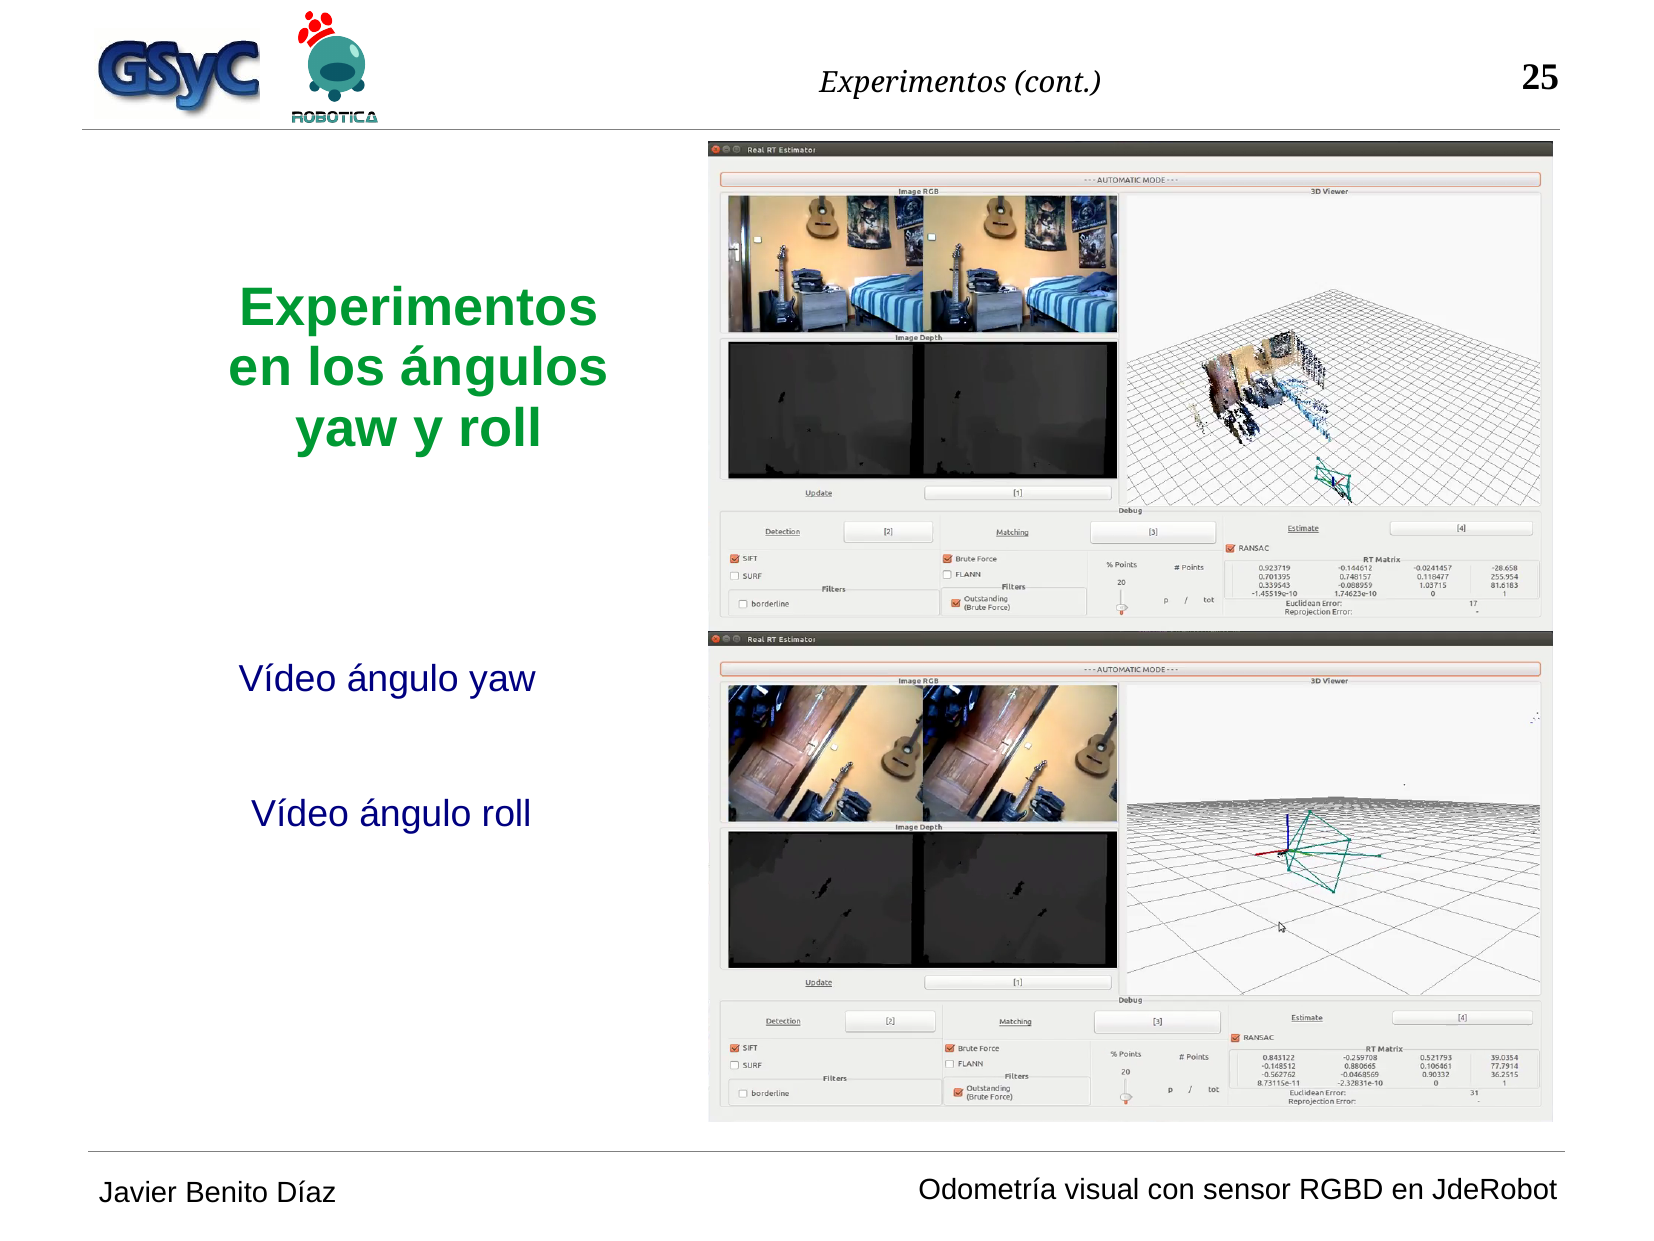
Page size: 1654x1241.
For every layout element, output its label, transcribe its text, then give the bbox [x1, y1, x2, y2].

title Experimentos en los ángulos yaw y roll [0, 273, 708, 563]
picture [94, 28, 260, 119]
picture [708, 141, 1553, 1123]
picture [292, 11, 378, 123]
text_box Experimentos (cont.) [709, 53, 1211, 103]
text_box Vídeo ángulo yaw [223, 649, 591, 721]
text_box Vídeo ángulo roll [236, 785, 590, 857]
